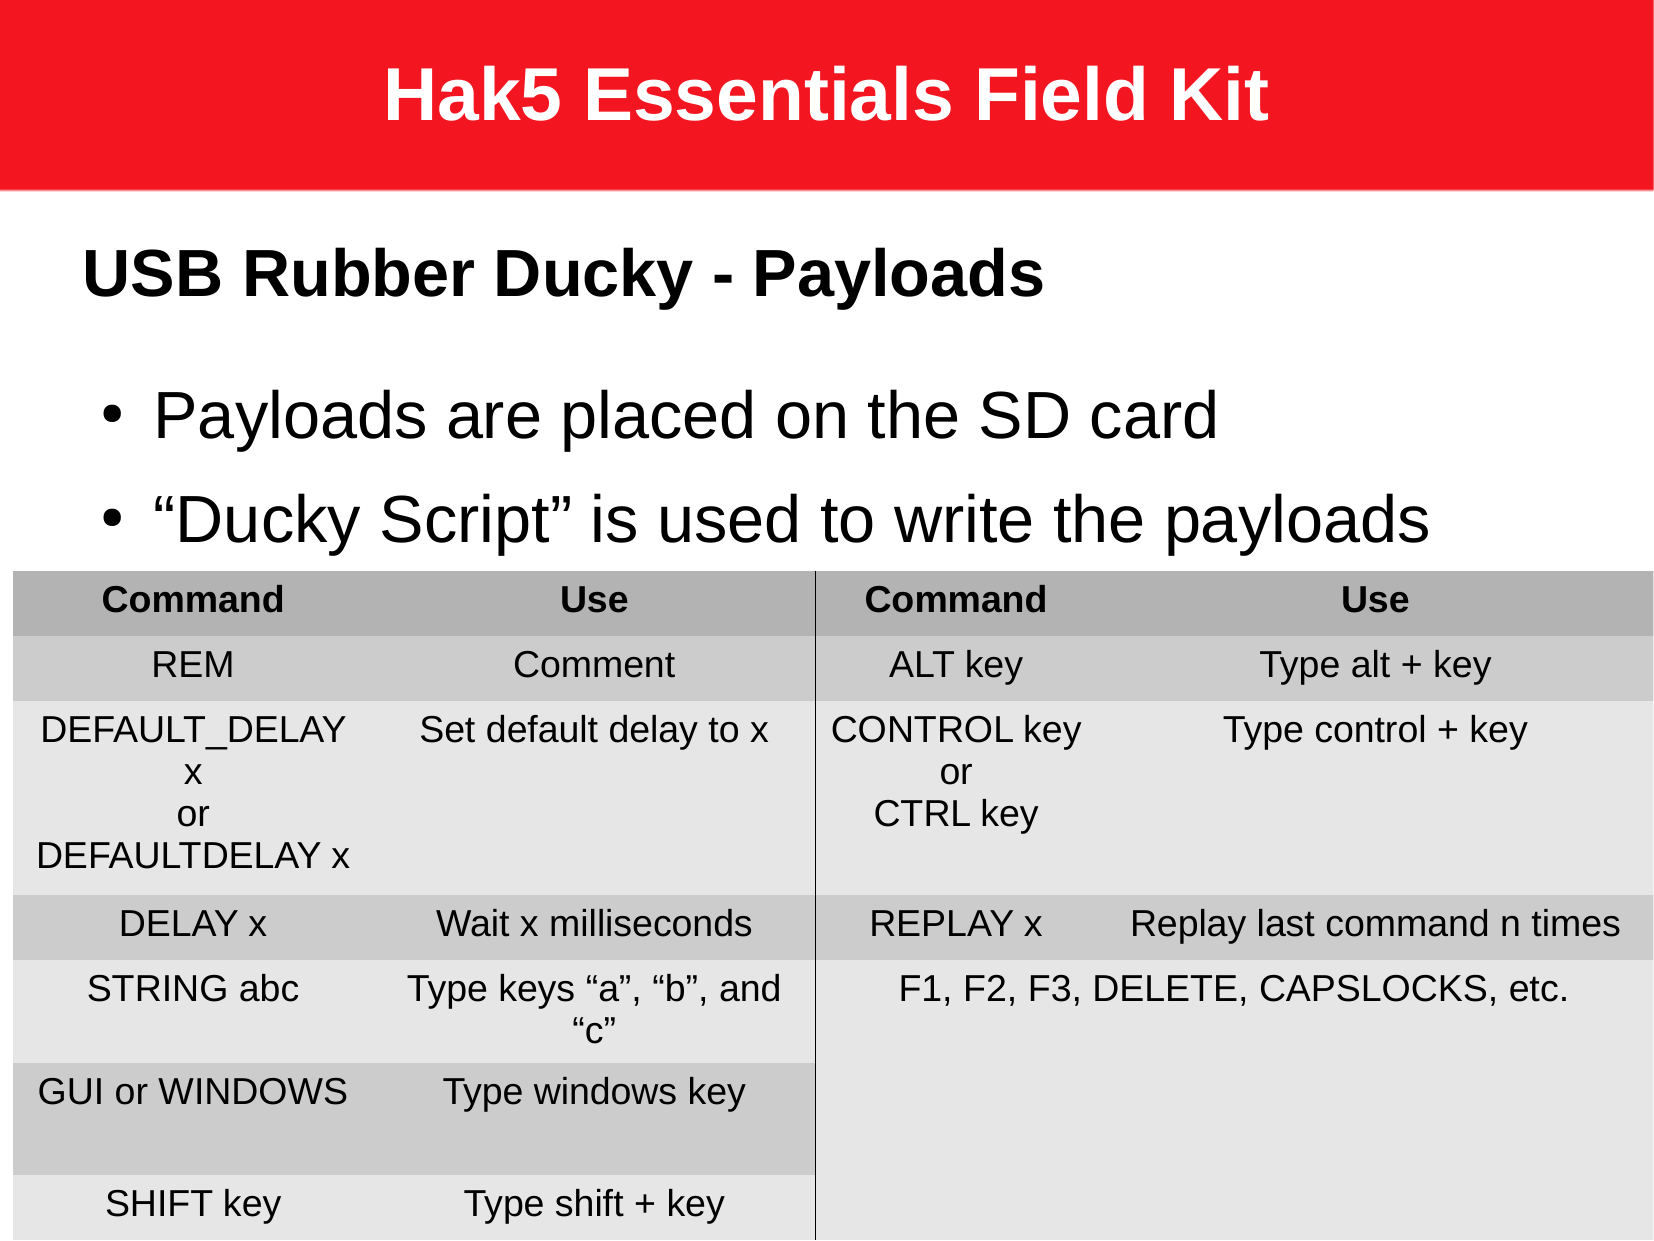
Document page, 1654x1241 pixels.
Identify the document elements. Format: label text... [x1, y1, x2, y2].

list USB Rubber Ducky - Payloads [11, 236, 1430, 343]
table_cell STRING abc [13, 960, 373, 1063]
table_cell Replay last command n times [1097, 895, 1654, 960]
table_header Use [373, 571, 815, 636]
table_cell GUI or WINDOWS [13, 1063, 373, 1175]
picture [0, 0, 1654, 1241]
table_cell Type shift + key [373, 1175, 815, 1240]
table_cell Type control + key [1097, 701, 1654, 895]
table_cell REPLAY x [816, 895, 1097, 960]
table_cell CONTROL key or CTRL key [816, 701, 1097, 895]
table_cell Set default delay to x [373, 701, 815, 895]
table_cell REM [13, 636, 373, 701]
title Hak5 Essentials Field Kit [82, 0, 1571, 189]
table_cell ALT key [816, 636, 1097, 701]
table_cell Wait x milliseconds [373, 895, 815, 960]
table_header Use [1097, 571, 1654, 636]
table_cell DELAY x [13, 895, 373, 960]
table_cell Type keys “a”, “b”, and “c” [373, 960, 815, 1063]
table_header Command [13, 571, 373, 636]
table_cell F1, F2, F3, DELETE, CAPSLOCKS, etc. [816, 960, 1654, 1240]
table_header Command [816, 571, 1097, 636]
table_cell Type windows key [373, 1063, 815, 1175]
table_cell DEFAULT_DELAY x or DEFAULTDELAY x [13, 701, 373, 895]
table_cell Comment [373, 636, 815, 701]
table_cell Type alt + key [1097, 636, 1654, 701]
table_cell SHIFT key [13, 1175, 373, 1240]
list Payloads are placed on the SD card “Ducky Script” is used to write the payloads [82, 377, 1571, 571]
